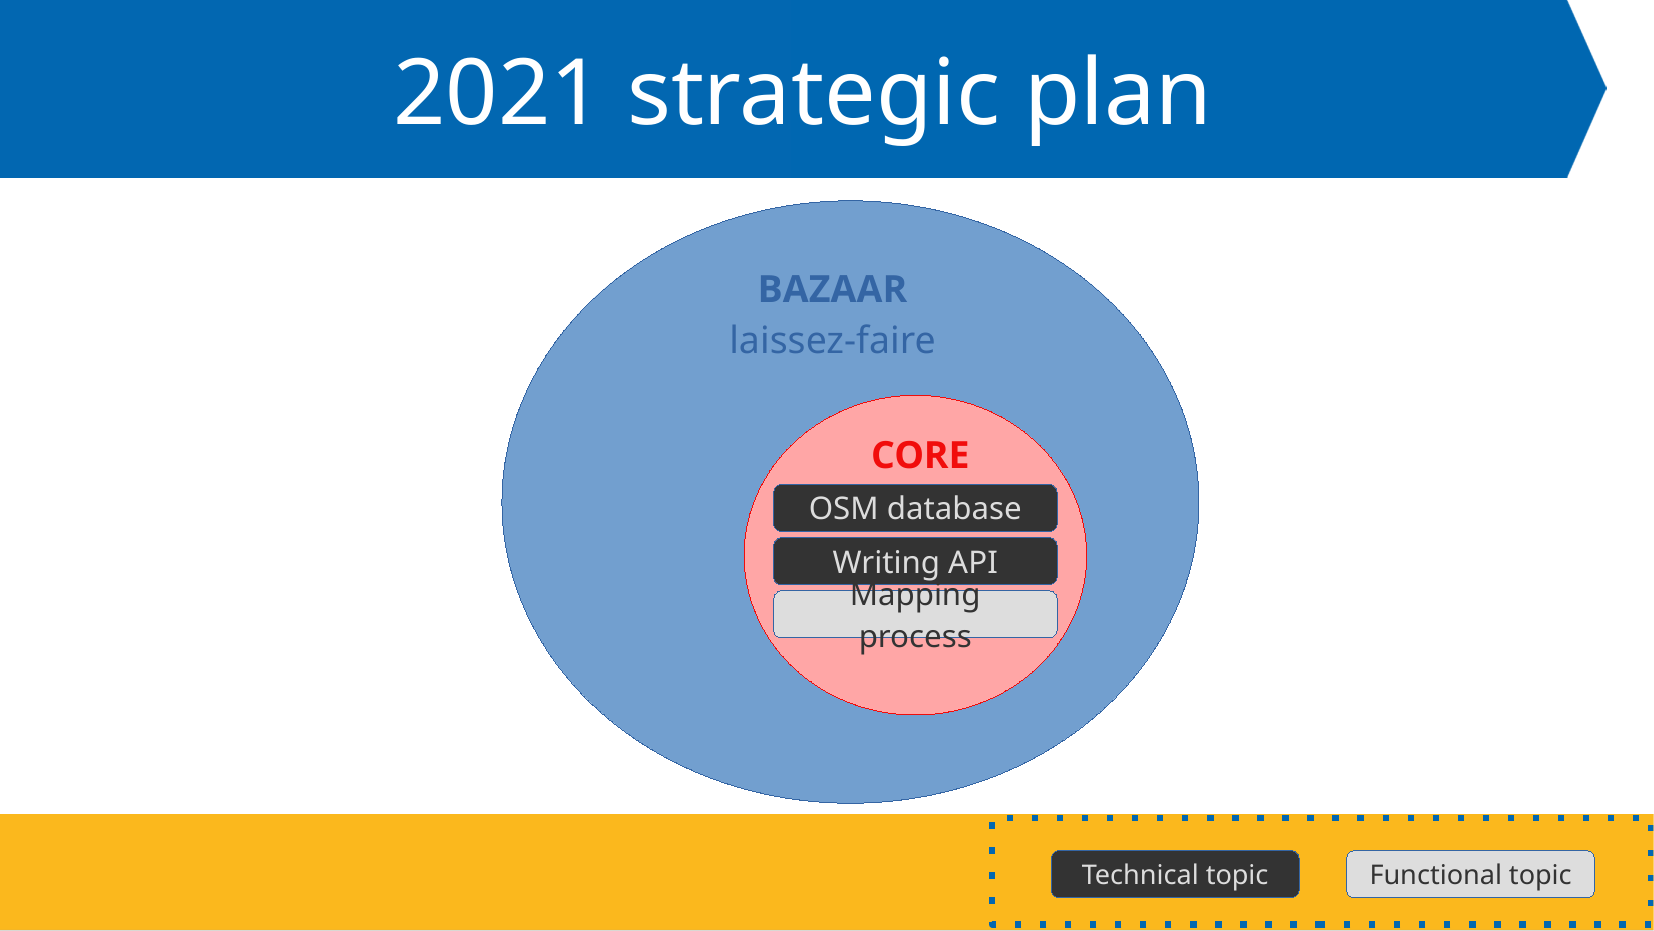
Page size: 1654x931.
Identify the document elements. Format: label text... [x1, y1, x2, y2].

text_box Writing API [773, 537, 1058, 585]
title 2021 strategic plan [59, 23, 1548, 154]
picture [0, 0, 1607, 178]
text_box Functional topic [1346, 850, 1595, 898]
text_box OSM database [773, 484, 1058, 532]
text_box CORE [856, 420, 999, 472]
text_box Mapping process [773, 590, 1058, 638]
text_box Technical topic [1051, 850, 1300, 898]
text_box [501, 200, 1199, 804]
picture [0, 814, 1654, 931]
text_box BAZAAR laissez-faire [679, 254, 987, 378]
